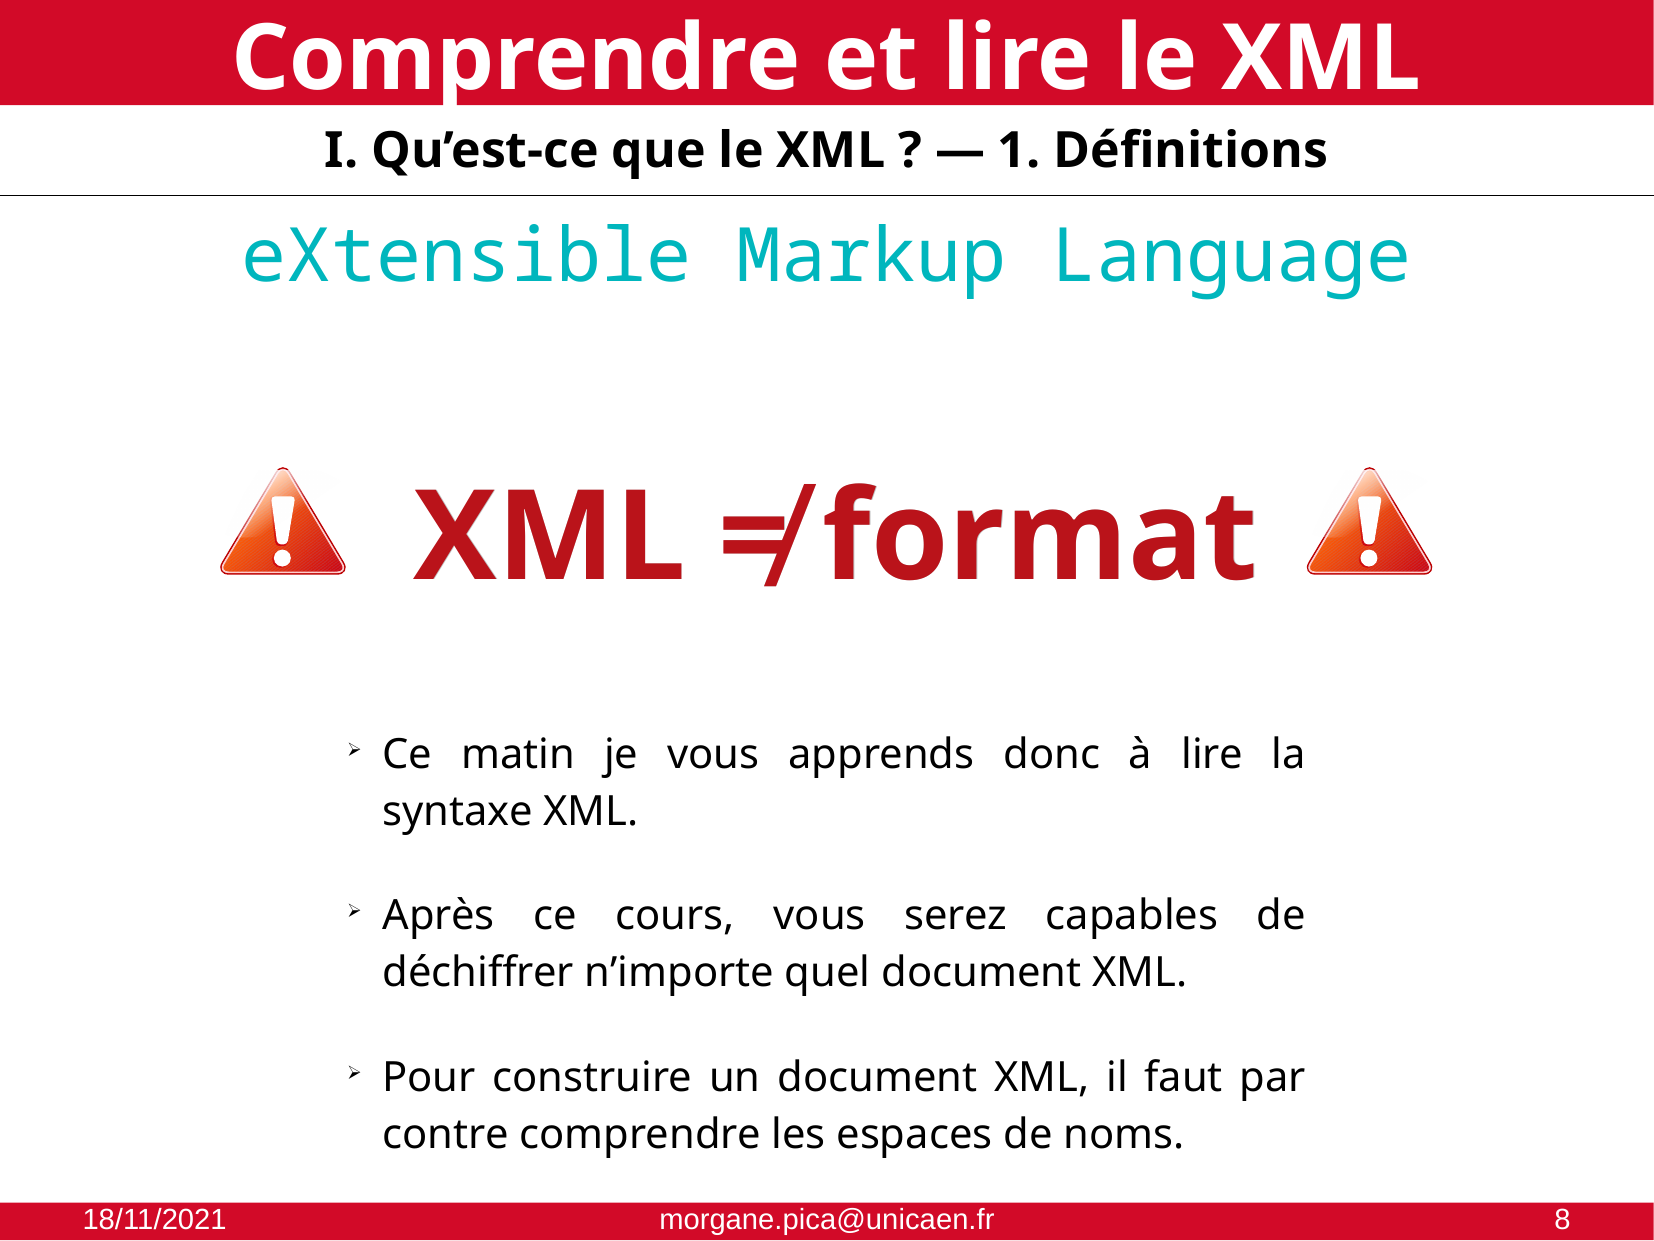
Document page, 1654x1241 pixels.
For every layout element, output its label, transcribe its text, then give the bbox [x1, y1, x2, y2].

picture [1286, 440, 1454, 608]
title I. Qu’est-ce que le XML ? — 1. Définitions [0, 106, 1654, 191]
picture [199, 440, 368, 608]
text_box eXtensible Markup Language [161, 196, 1493, 284]
title Comprendre et lire le XML [0, 0, 1654, 106]
text_box Ce matin je vous apprends donc à lire la syntaxe XML. Après ce cours, vous serez capables de déchiffrer n’importe quel document XML. Pour construire un document XML, il faut par contre comprendre les espaces de noms. [332, 716, 1322, 1108]
text_box XML ≠ format [378, 438, 1294, 602]
